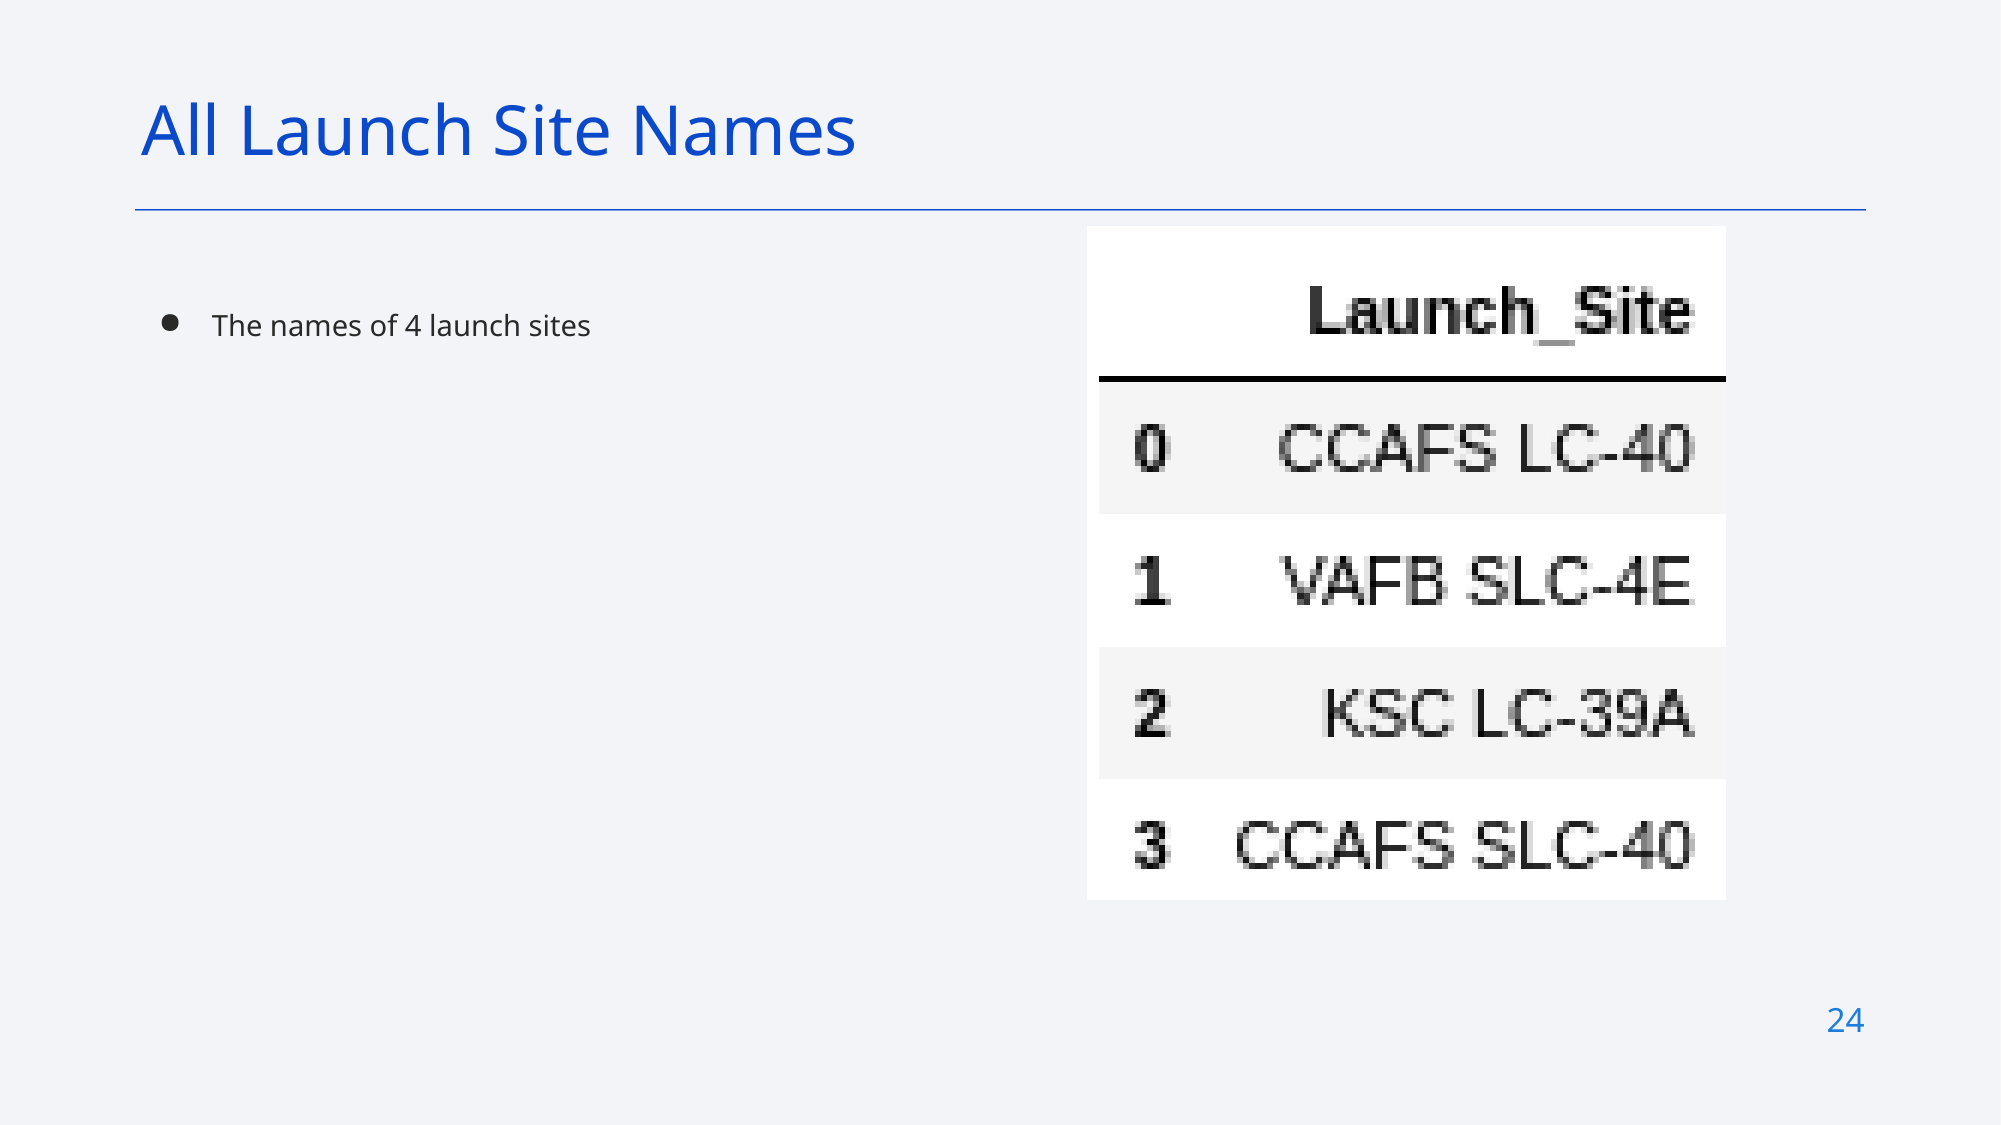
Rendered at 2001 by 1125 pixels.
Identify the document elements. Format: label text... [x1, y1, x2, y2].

slide_number <number> [1429, 988, 1880, 1055]
list The names of 4 launch sites [126, 299, 1426, 1014]
text_box All Launch Site Names [126, 88, 1852, 179]
picture [0, 0, 2001, 1125]
